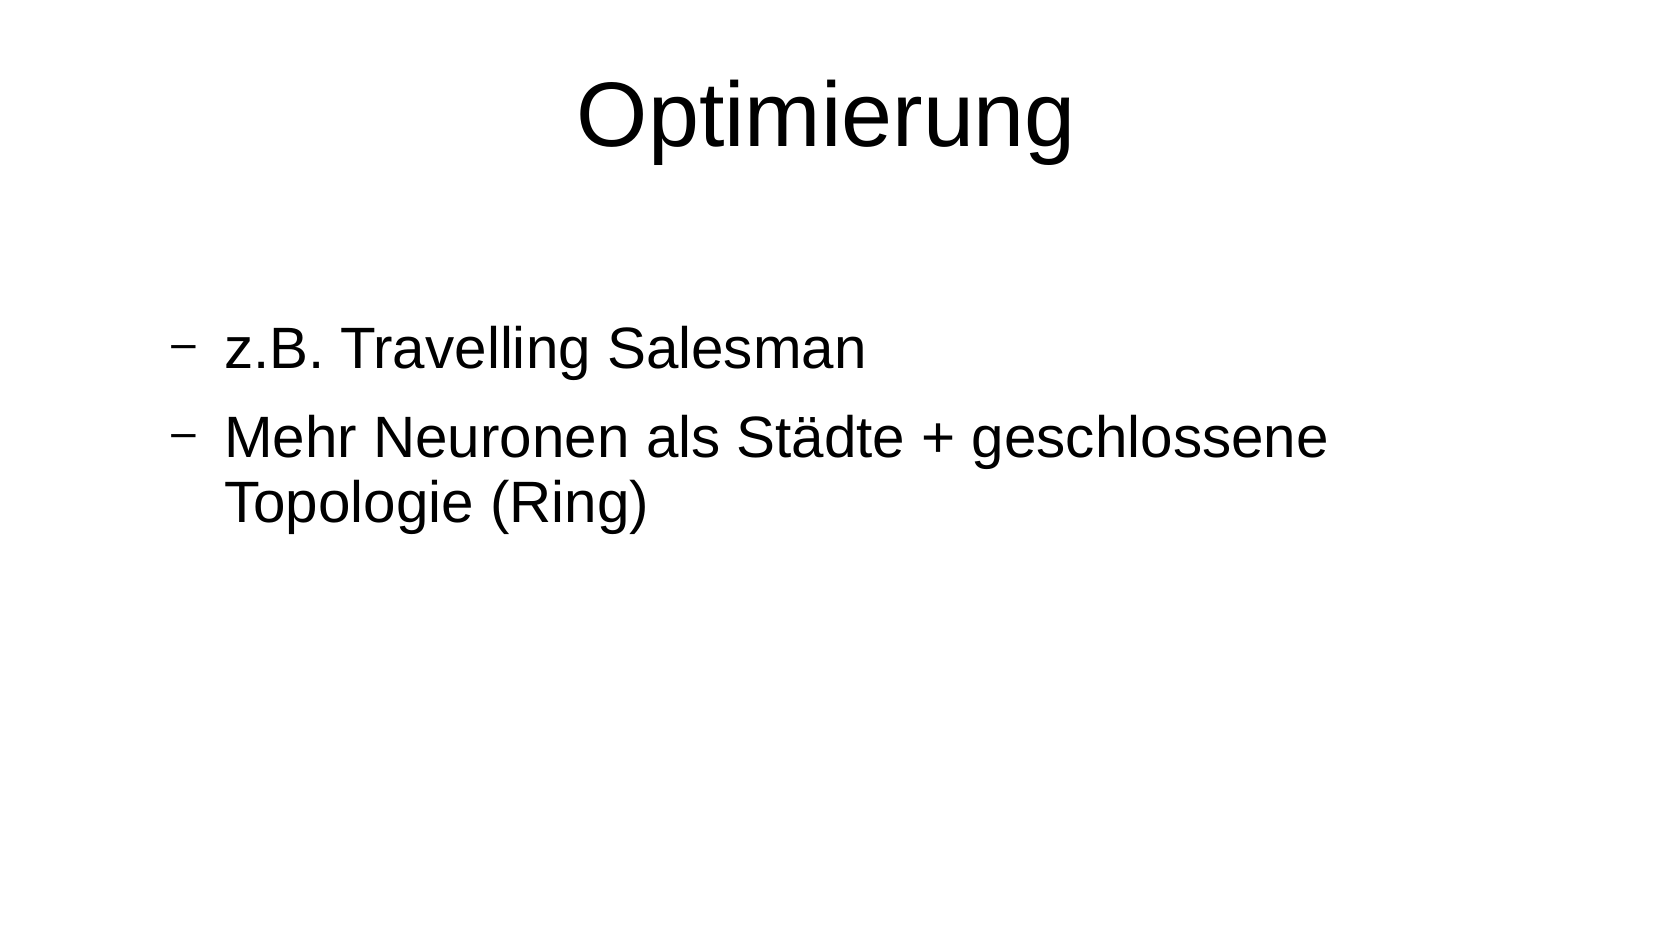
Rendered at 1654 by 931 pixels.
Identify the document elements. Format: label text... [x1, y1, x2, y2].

title Optimierung [82, 37, 1571, 193]
list z.B. Travelling Salesman Mehr Neuronen als Städte + geschlossene Topologie (Ring) [82, 217, 1571, 758]
